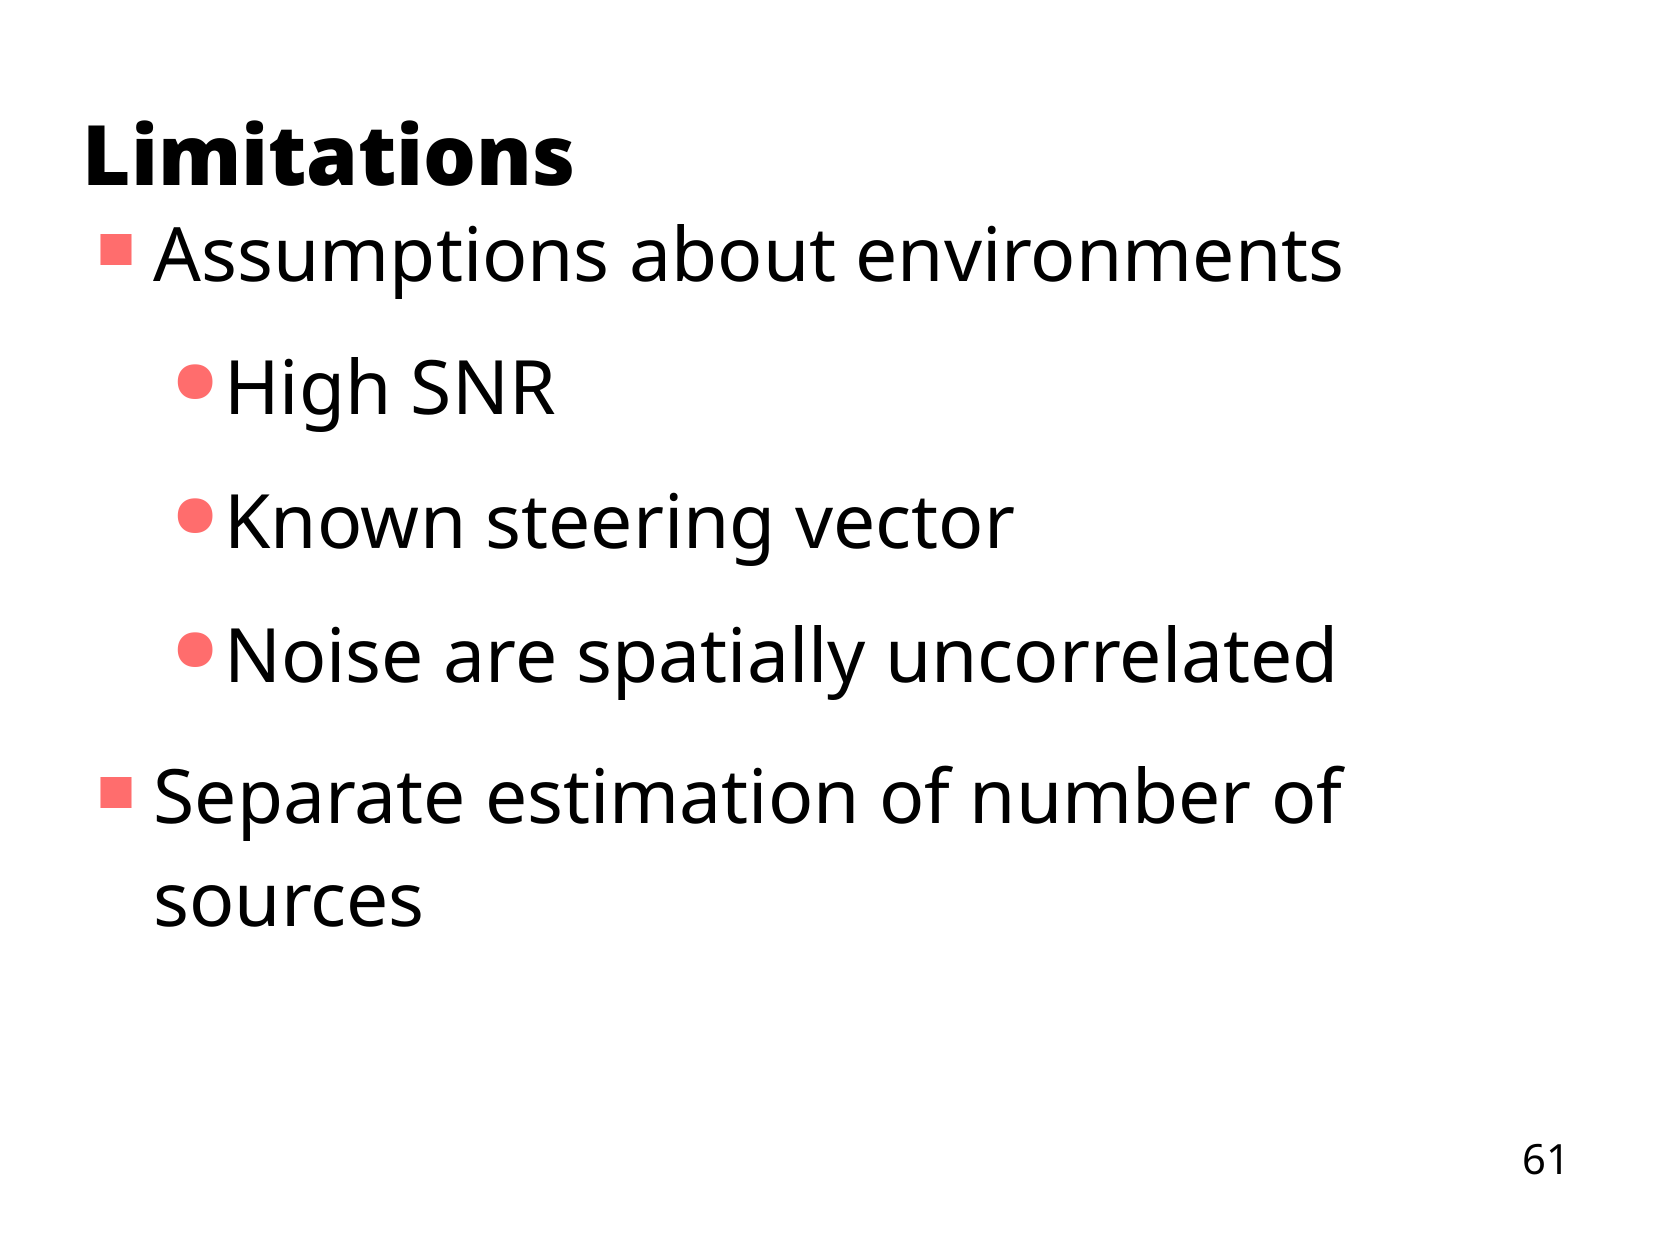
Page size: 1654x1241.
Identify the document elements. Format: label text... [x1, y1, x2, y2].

list Assumptions about environments High SNR Known steering vector Noise are spatially uncorrelated Separate estimation of number of sources [82, 200, 1571, 1111]
title Limitations [82, 49, 1571, 200]
